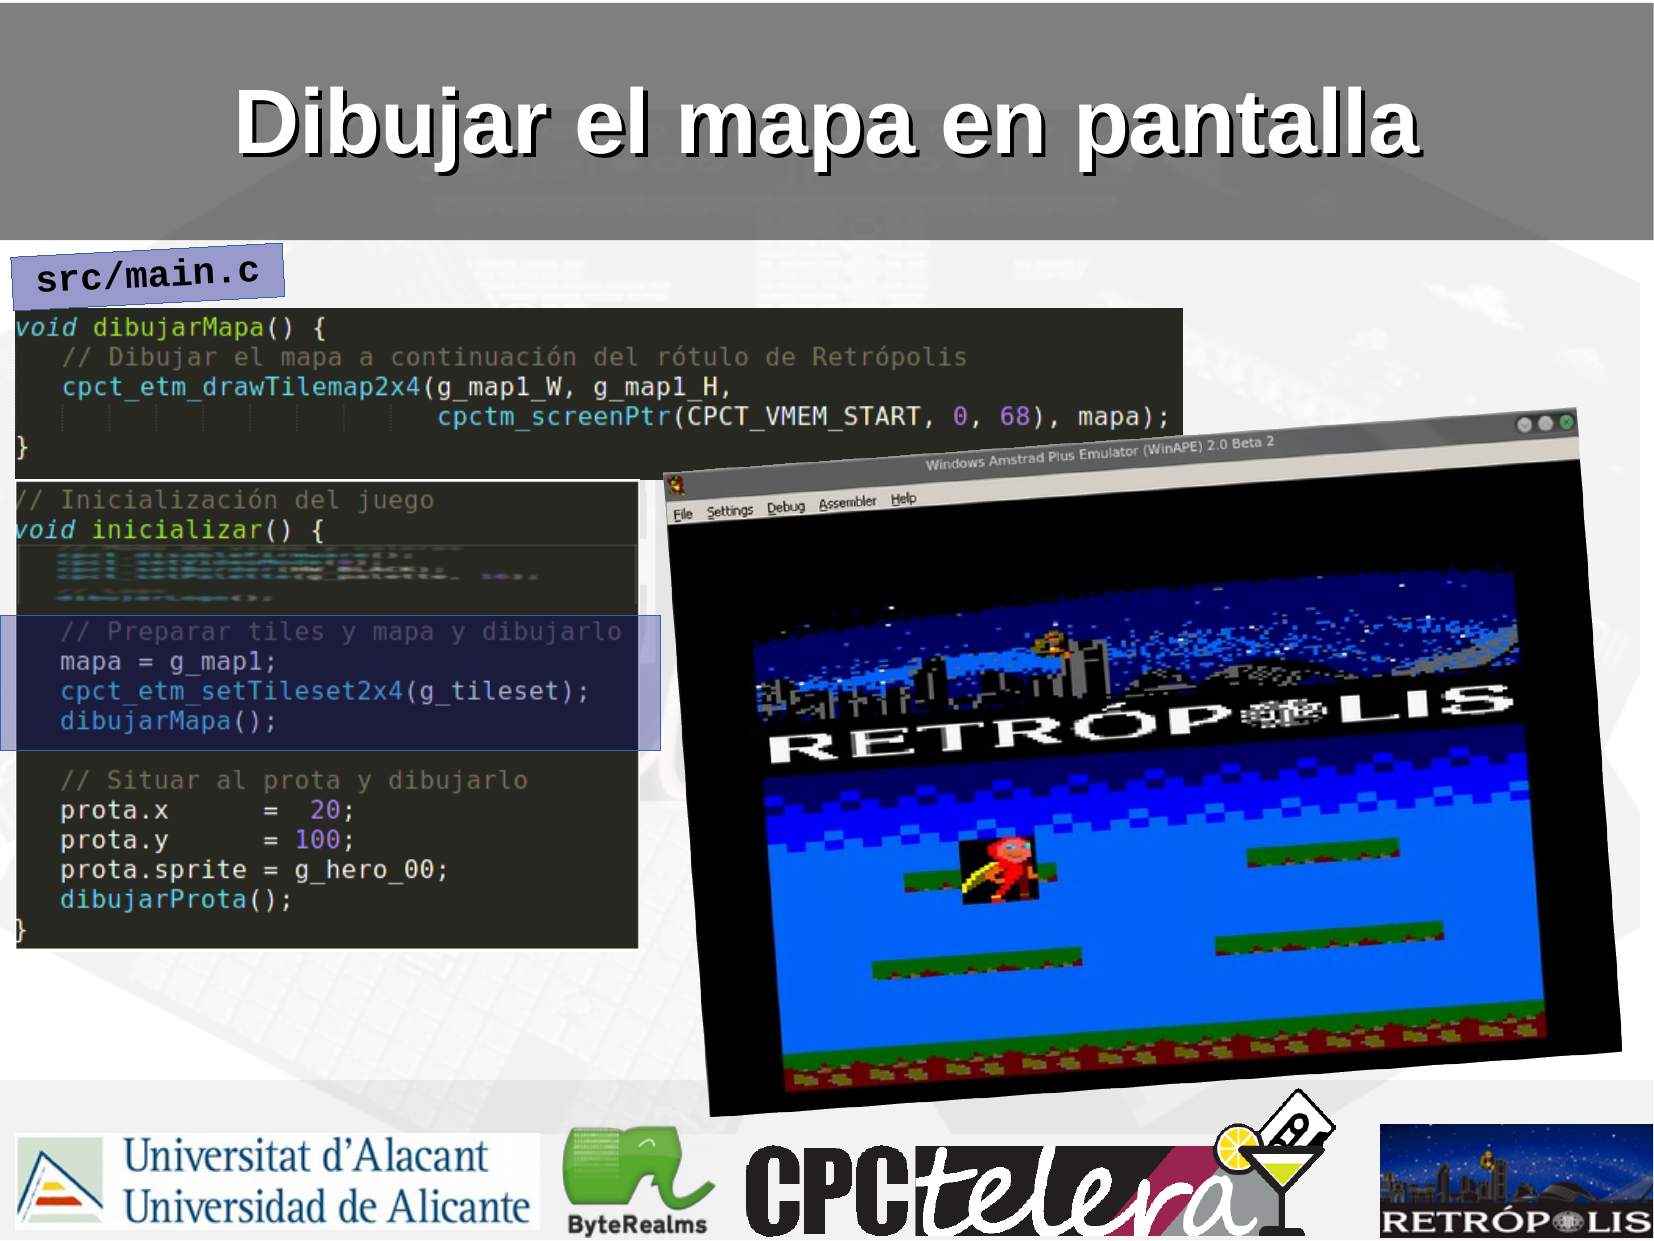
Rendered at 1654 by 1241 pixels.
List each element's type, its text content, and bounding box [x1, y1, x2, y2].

picture [0, 241, 1654, 1238]
text_box src/main.c [10, 243, 285, 311]
text_box [0, 615, 661, 751]
title Dibujar el mapa en pantalla [0, 2, 1654, 241]
